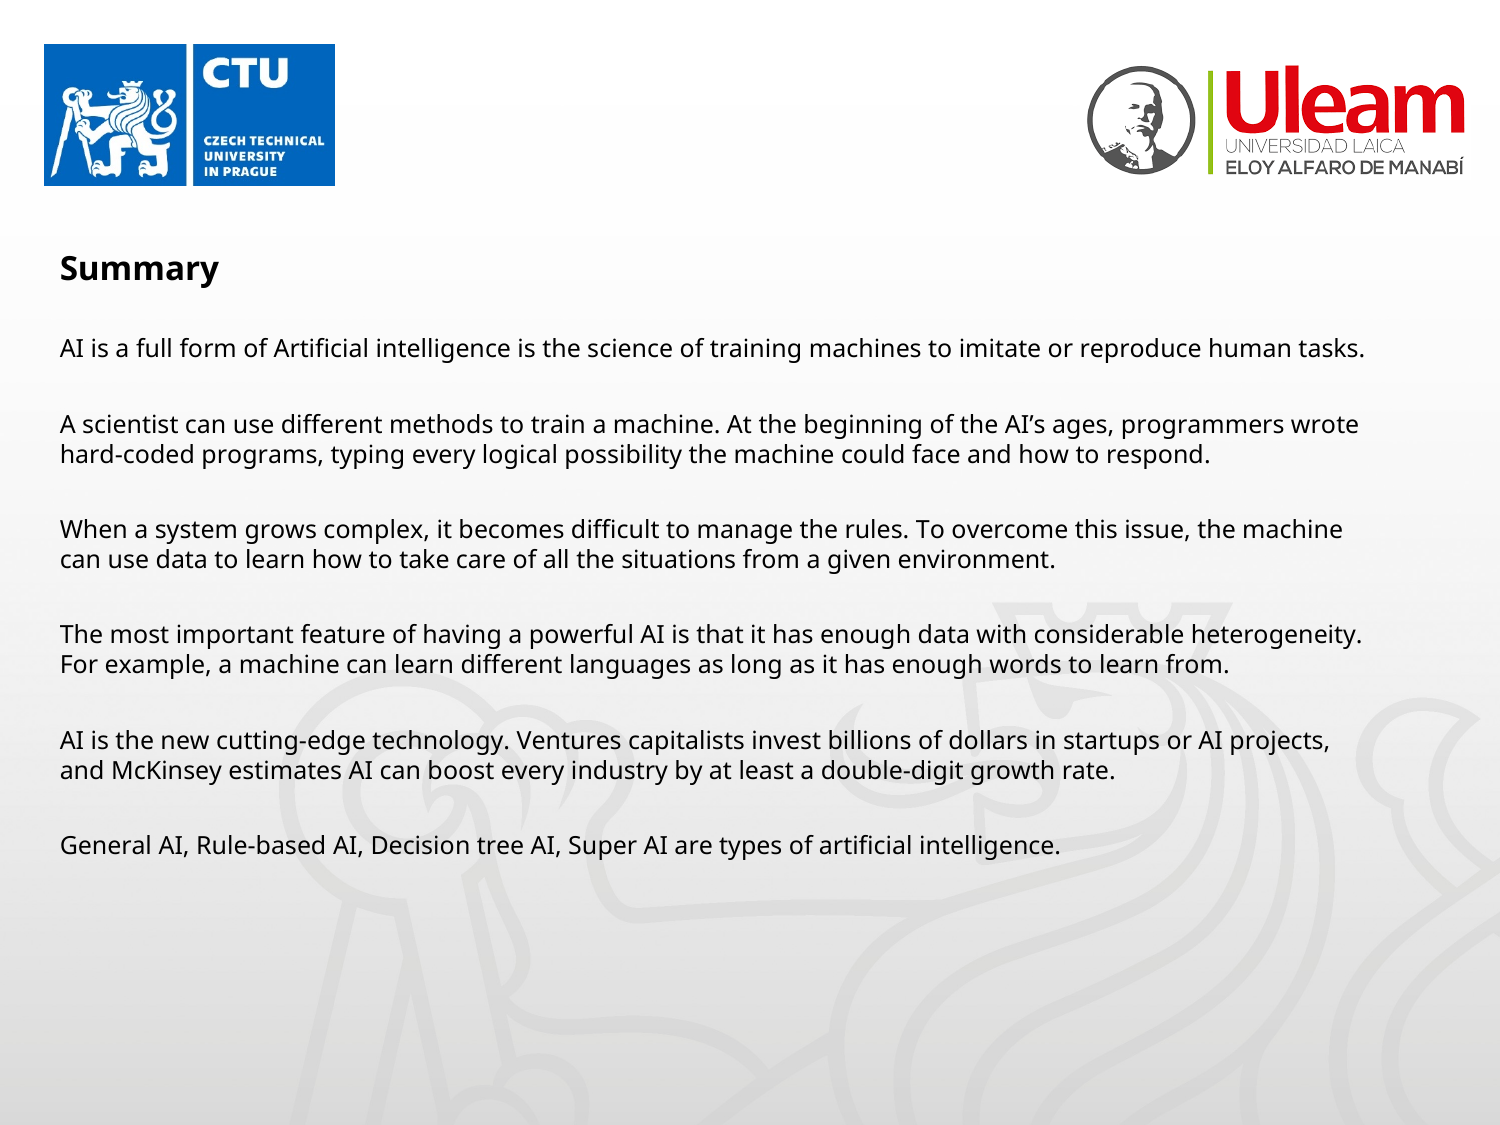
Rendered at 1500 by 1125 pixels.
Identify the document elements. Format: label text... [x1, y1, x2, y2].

text_box Summary AI is a full form of Artificial intelligence is the science of training machines to imitate or reproduce human tasks. A scientist can use different methods to train a machine. At the beginning of the AI’s ages, programmers wrote hard-coded programs, typing every logical possibility the machine could face and how to respond. When a system grows complex, it becomes difficult to manage the rules. To overcome this issue, the machine can use data to learn how to take care of all the situations from a given environment. The most important feature of having a powerful AI is that it has enough data with considerable heterogeneity. For example, a machine can learn different languages as long as it has enough words to learn from. AI is the new cutting-edge technology. Ventures capitalists invest billions of dollars in startups or AI projects, and McKinsey estimates AI can boost every industry by at least a double-digit growth rate. General AI, Rule-based AI, Decision tree AI, Super AI are types of artificial intelligence. [45, 240, 1396, 998]
picture [0, 0, 1500, 1125]
